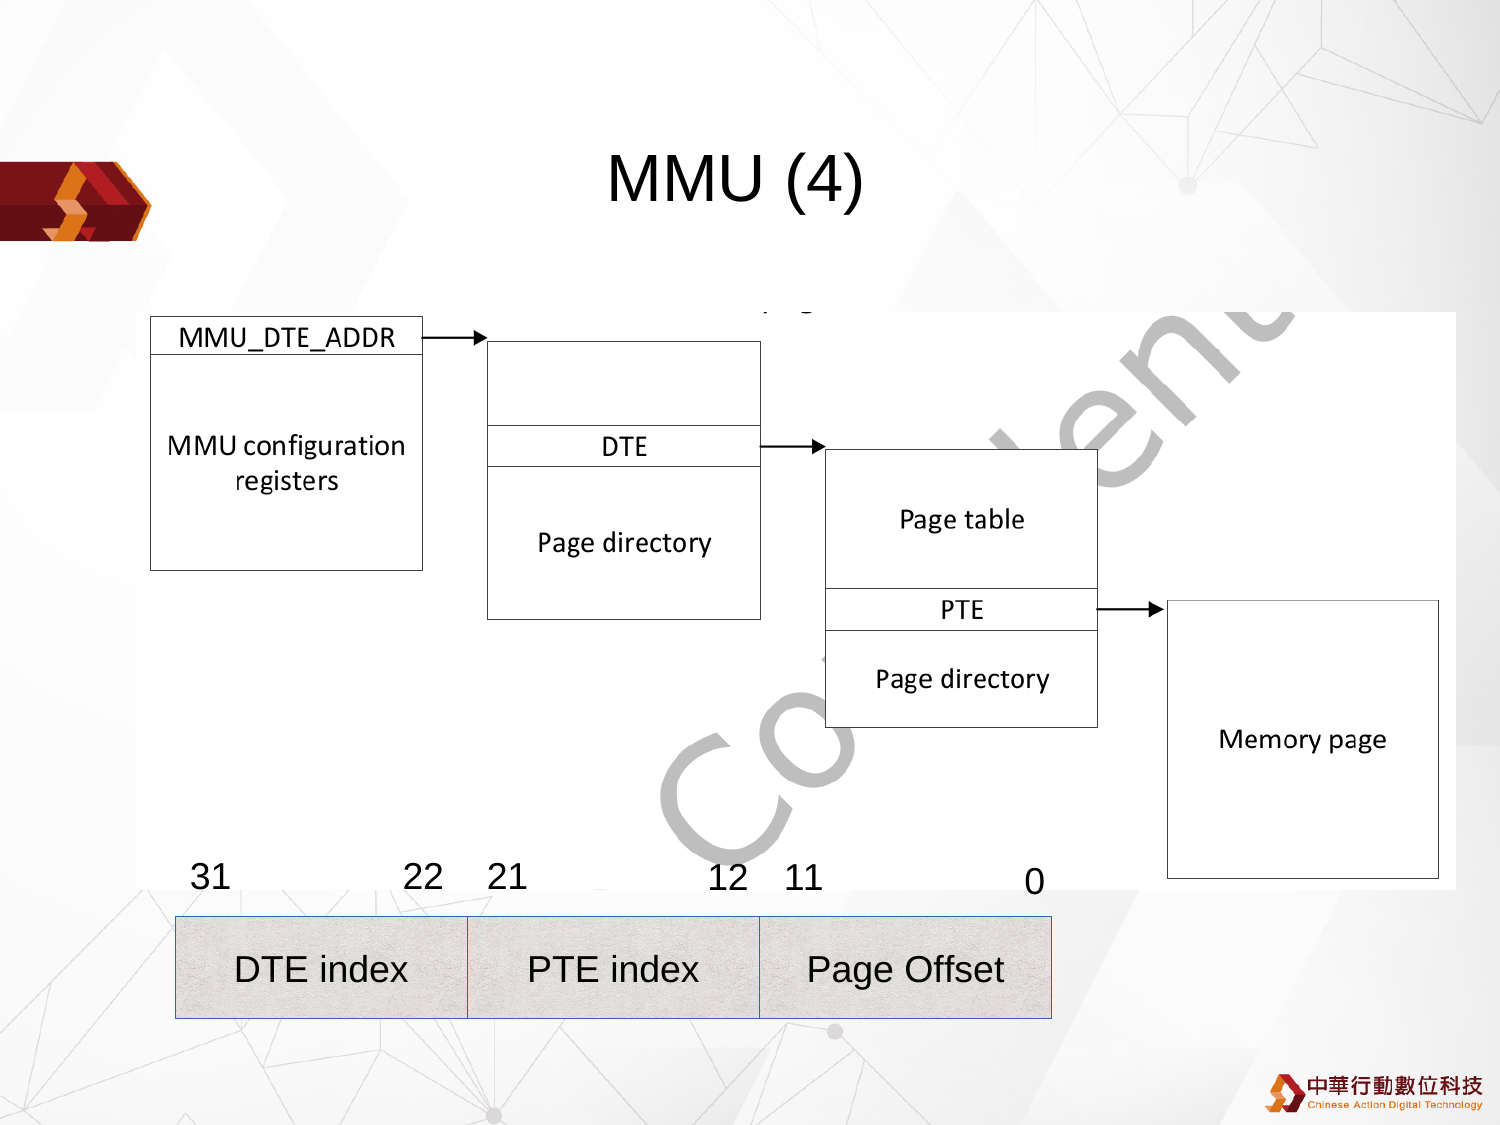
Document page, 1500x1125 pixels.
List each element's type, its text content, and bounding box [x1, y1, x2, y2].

text_box 12 [692, 845, 769, 907]
text_box 0 [1009, 849, 1087, 910]
text_box 22 [387, 844, 472, 905]
text_box PTE index [467, 916, 759, 1019]
picture [0, 0, 1500, 1125]
text_box 31 [175, 844, 260, 905]
text_box 11 [768, 845, 846, 905]
text_box 21 [472, 844, 557, 905]
title MMU (4) [107, 101, 1367, 255]
text_box DTE index [175, 916, 467, 1019]
text_box Page Offset [759, 916, 1052, 1019]
